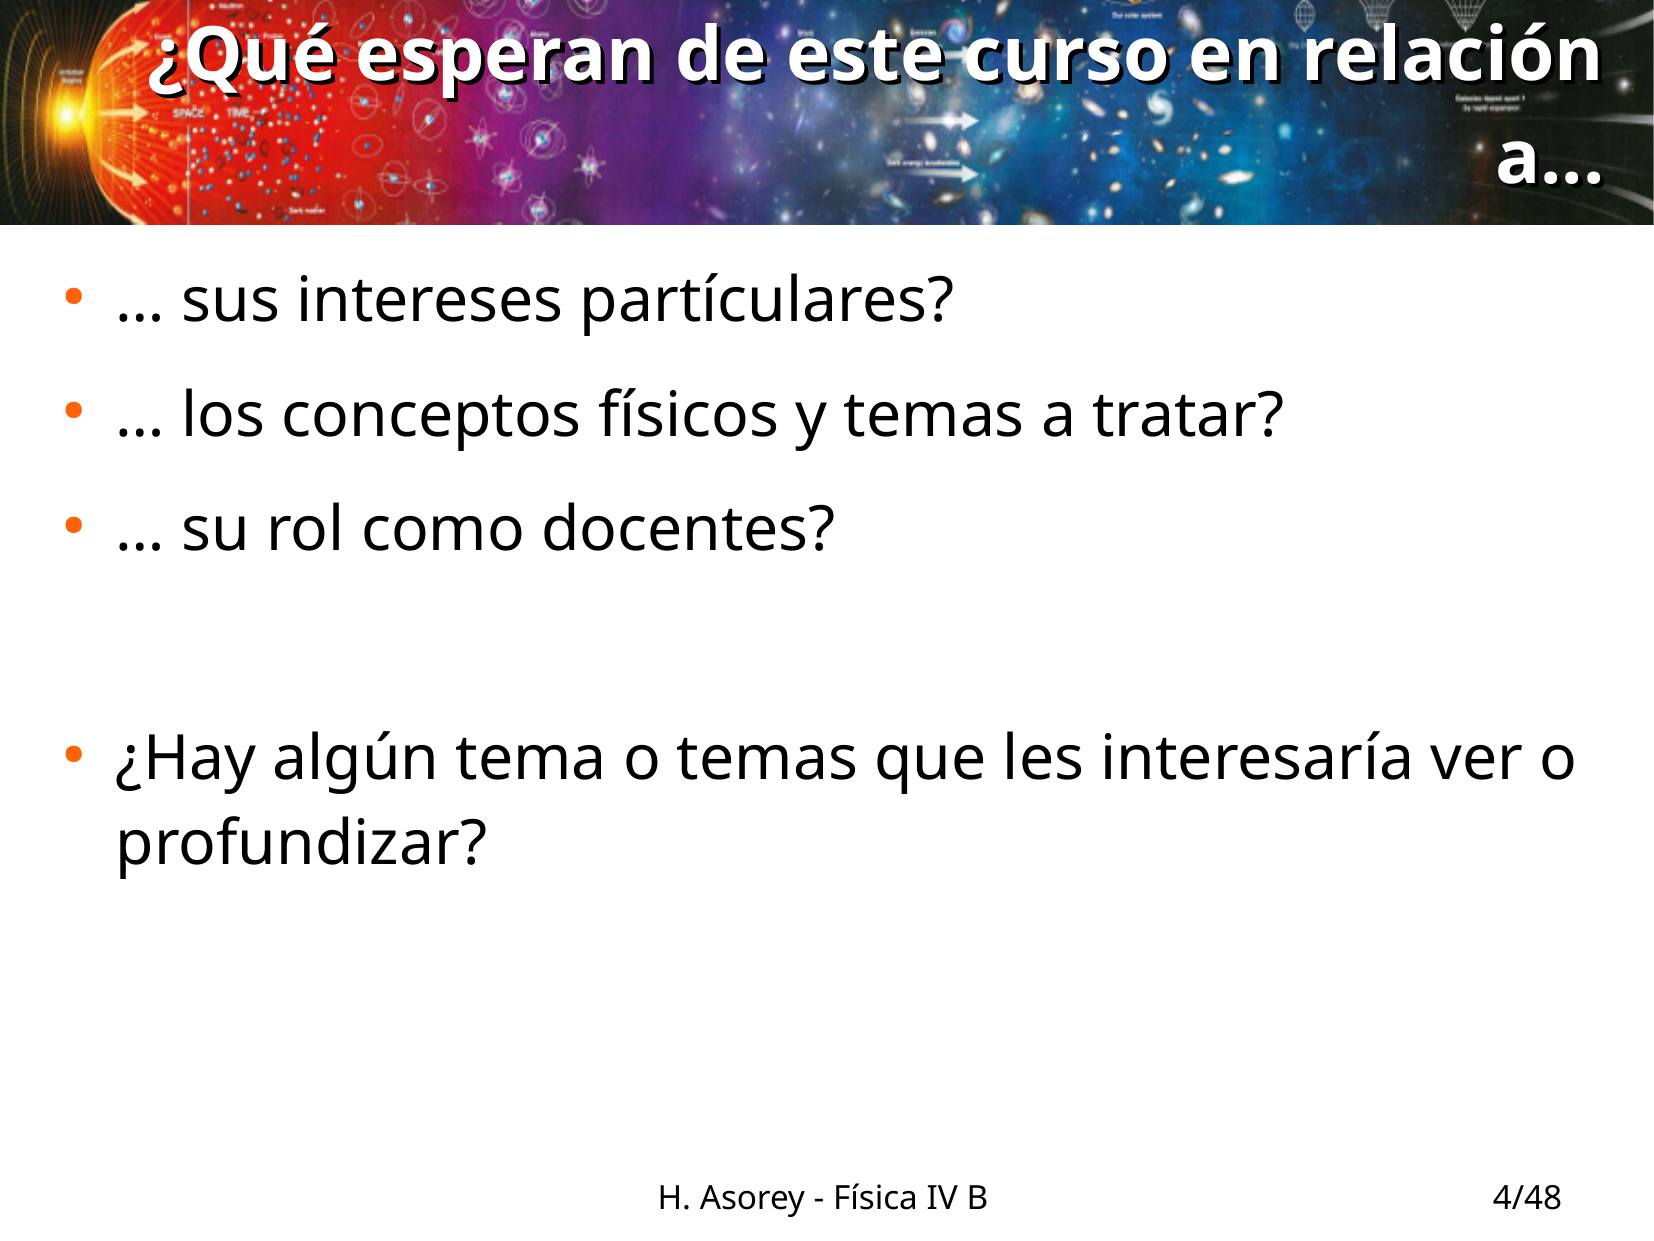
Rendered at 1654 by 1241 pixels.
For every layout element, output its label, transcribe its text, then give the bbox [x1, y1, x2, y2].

list … sus intereses partículares? … los conceptos físicos y temas a tratar? … su rol como docentes? ¿Hay algún tema o temas que les interesaría ver o profundizar? [45, 255, 1606, 1156]
picture [0, 0, 1654, 225]
title ¿Qué esperan de este curso en relación a... [45, 15, 1606, 191]
